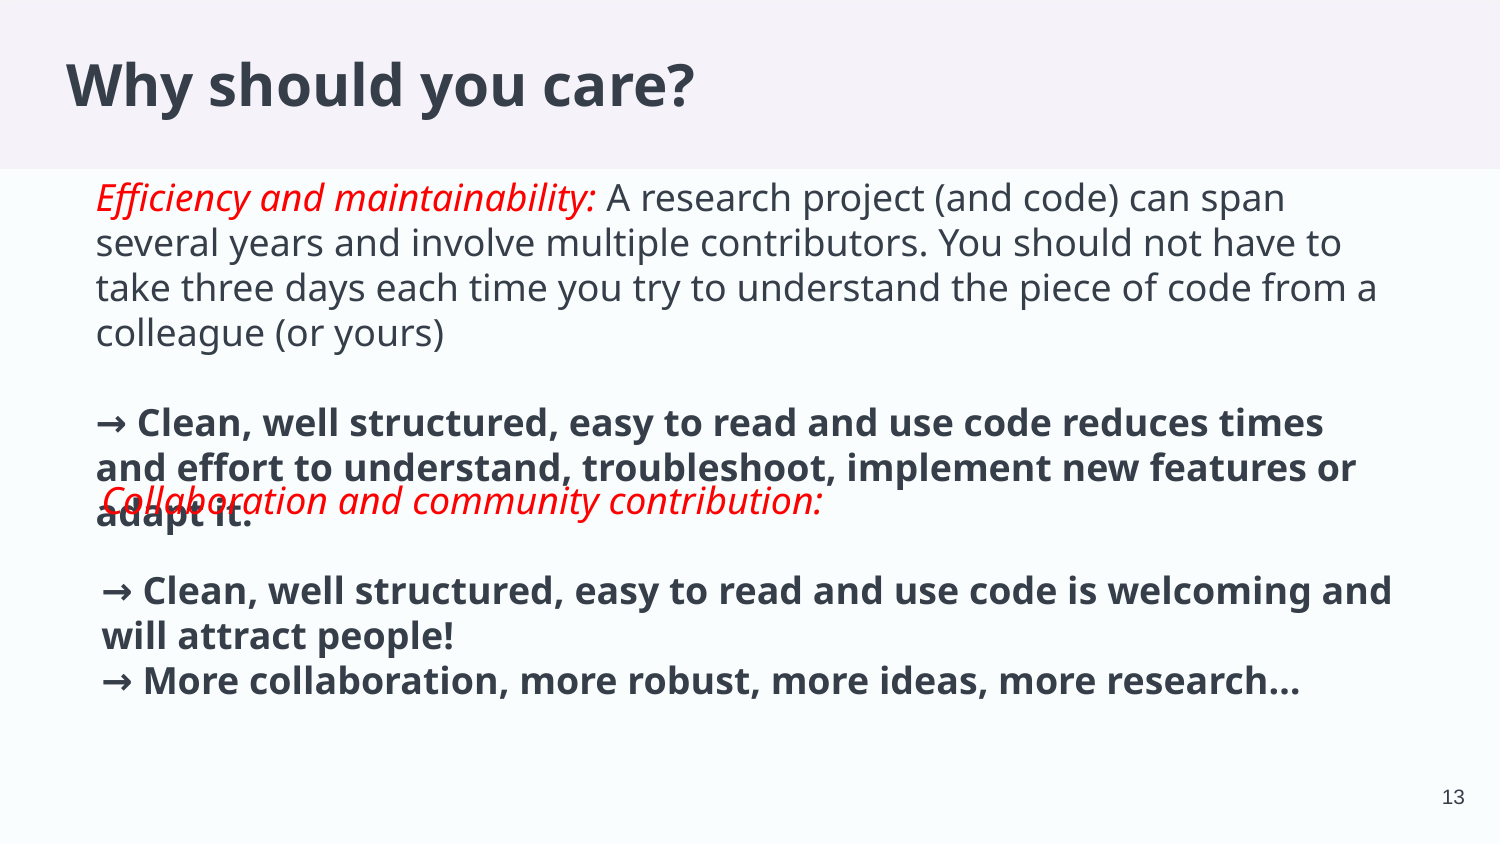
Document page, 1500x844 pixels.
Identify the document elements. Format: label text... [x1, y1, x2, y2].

slide_number <number> [1389, 764, 1480, 830]
text_box Efficiency and maintainability: A research project (and code) can span several years and involve multiple contributors. You should not have to take three days each time you try to understand the piece of code from a colleague (or yours) → Clean, well structured, easy to read and use code reduces times and effort to understand, troubleshoot, implement new features or adapt it. [80, 158, 1420, 549]
title Why should you care? [51, 28, 1390, 141]
text_box Collaboration and community contribution: → Clean, well structured, easy to read and use code is welcoming and will attract people! → More collaboration, more robust, more ideas, more research… [86, 461, 1425, 717]
